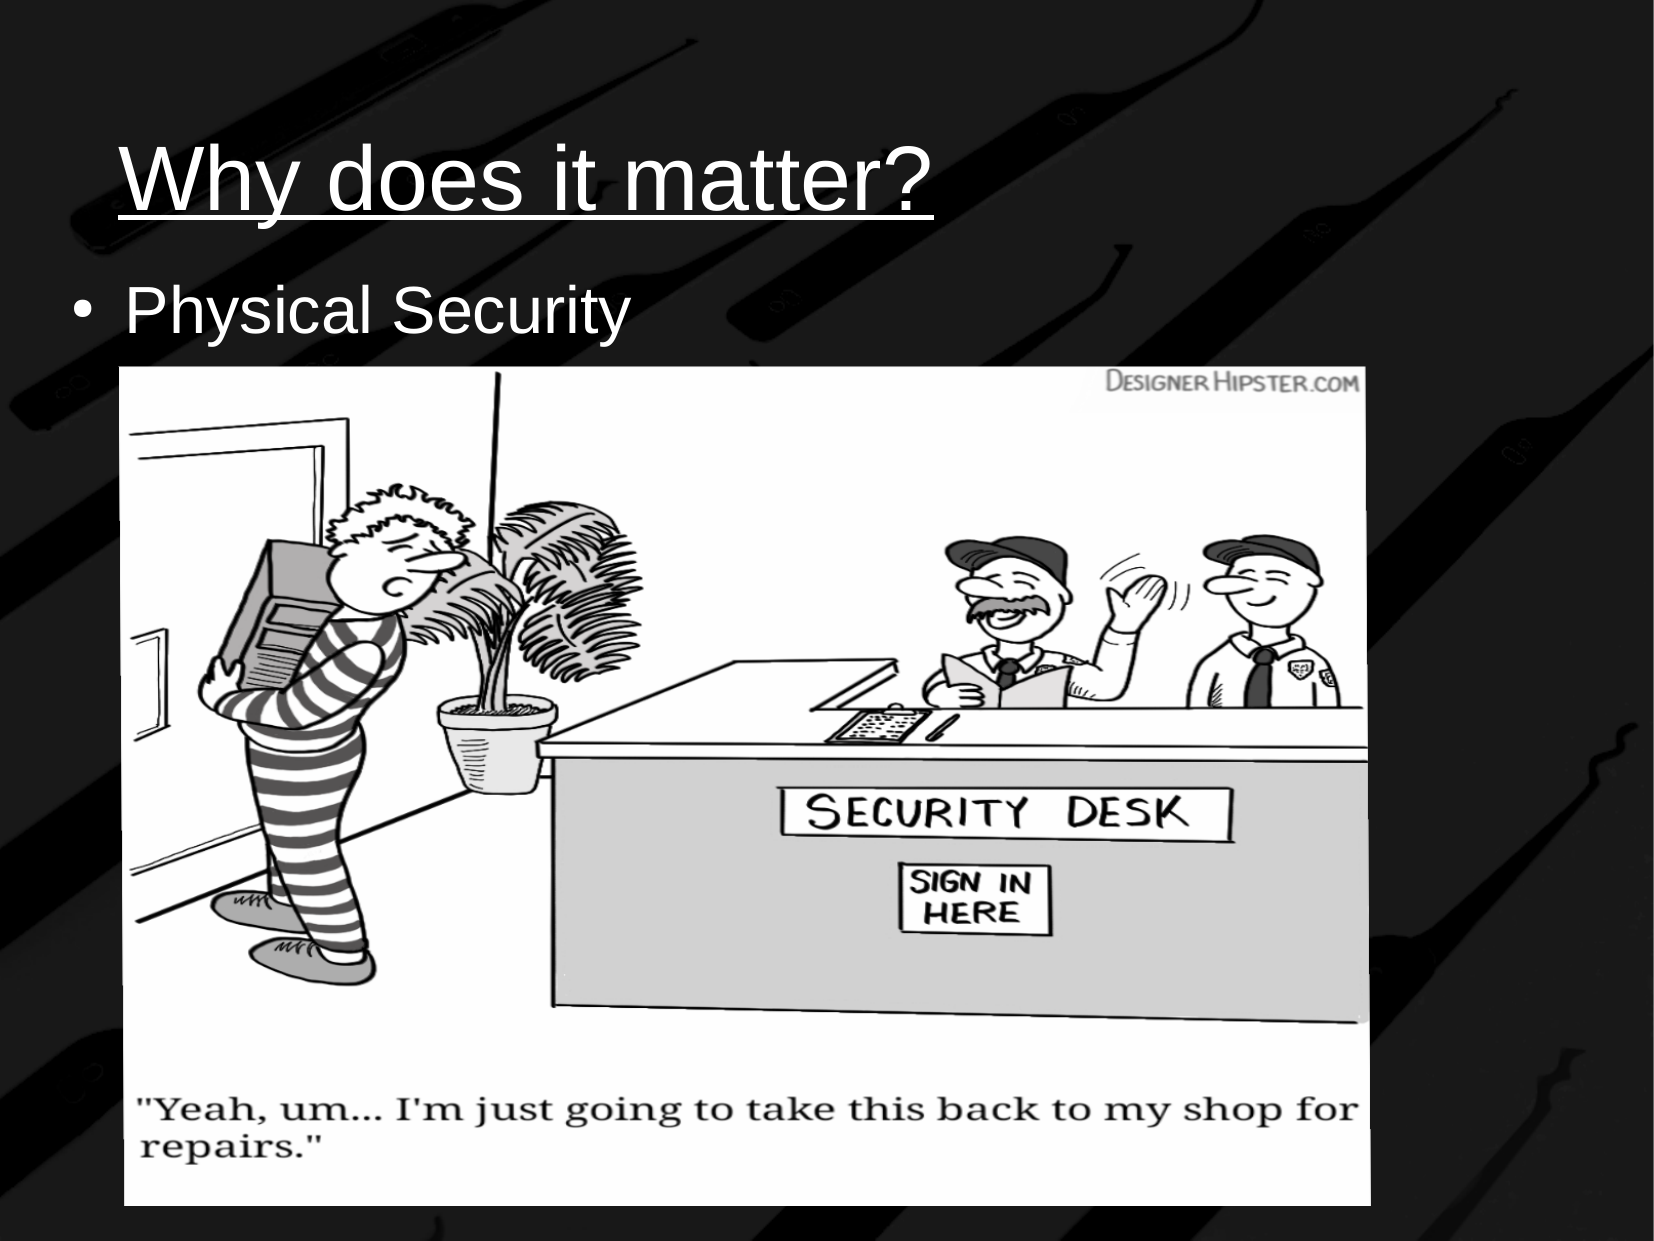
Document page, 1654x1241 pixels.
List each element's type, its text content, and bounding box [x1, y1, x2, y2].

picture [0, 0, 1654, 1241]
subtitle Physical Security [70, 212, 1559, 520]
title Why does it matter? [82, 49, 1571, 257]
